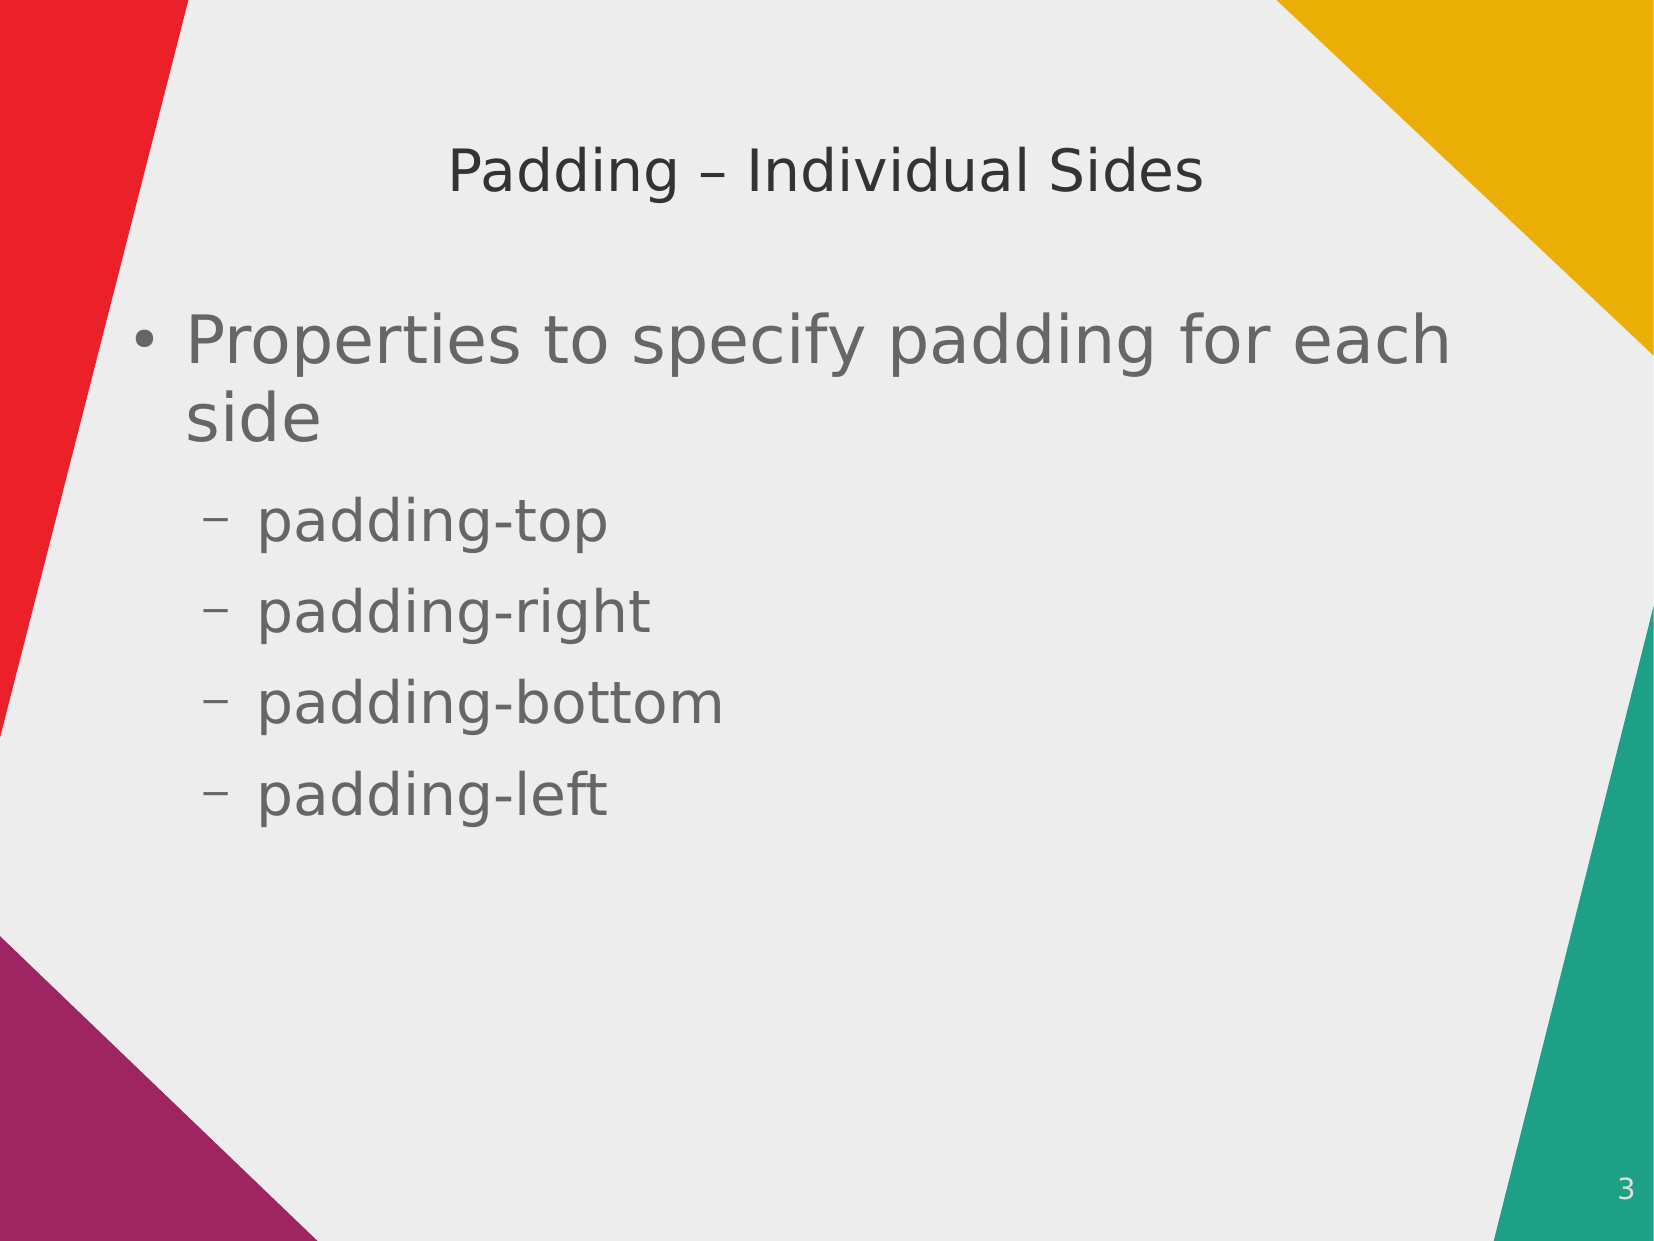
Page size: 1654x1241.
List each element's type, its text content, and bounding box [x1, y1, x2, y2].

list Properties to specify padding for each side padding-top padding-right padding-bottom padding-left [114, 302, 1539, 1033]
title Padding – Individual Sides [114, 73, 1539, 271]
